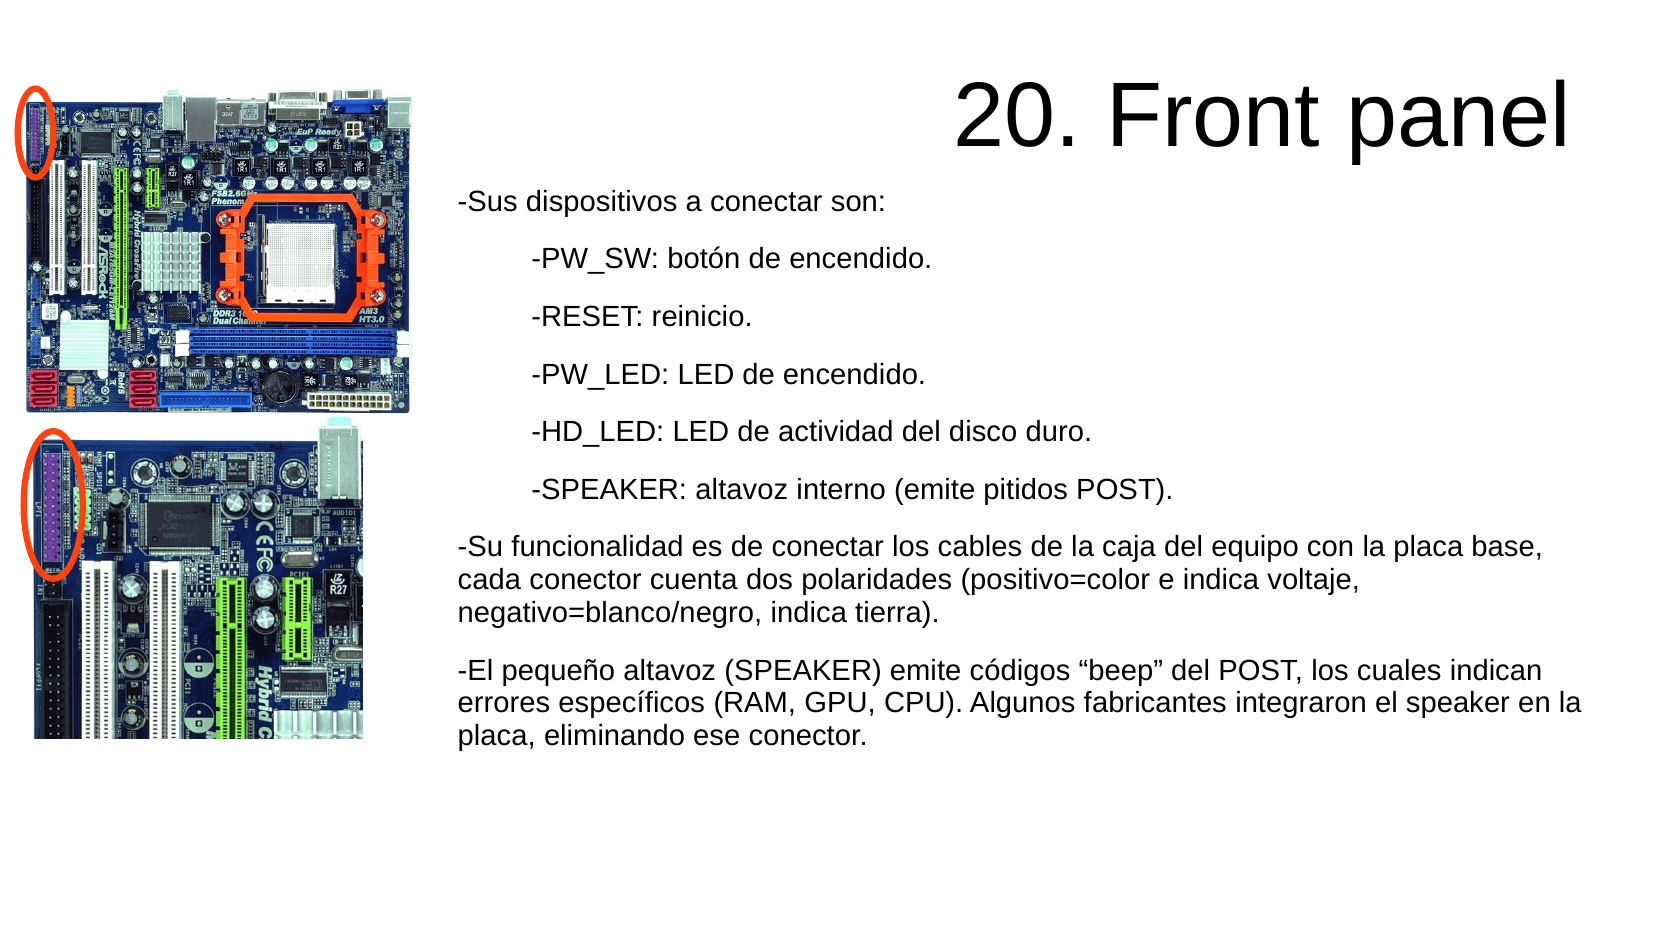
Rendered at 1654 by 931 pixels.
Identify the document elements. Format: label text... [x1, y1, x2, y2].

picture [29, 435, 79, 575]
picture [23, 88, 414, 739]
picture [23, 92, 50, 173]
text_box -Sus dispositivos a conectar son: -PW_SW: botón de encendido. -RESET: reinicio. -PW_LED: LED de encendido. -HD_LED: LED de actividad del disco duro. -SPEAKER: altavoz interno (emite pitidos POST). -Su funcionalidad es de conectar los cables de la caja del equipo con la placa base, cada conector cuenta dos polaridades (positivo=color e indica voltaje, negativo=blanco/negro, indica tierra). -El pequeño altavoz (SPEAKER) emite códigos “beep” del POST, los cuales indican errores específicos (RAM, GPU, CPU). Algunos fabricantes integraron el speaker en la placa, eliminando ese conector. [442, 177, 1625, 813]
title 20. Front panel [82, 37, 1571, 193]
